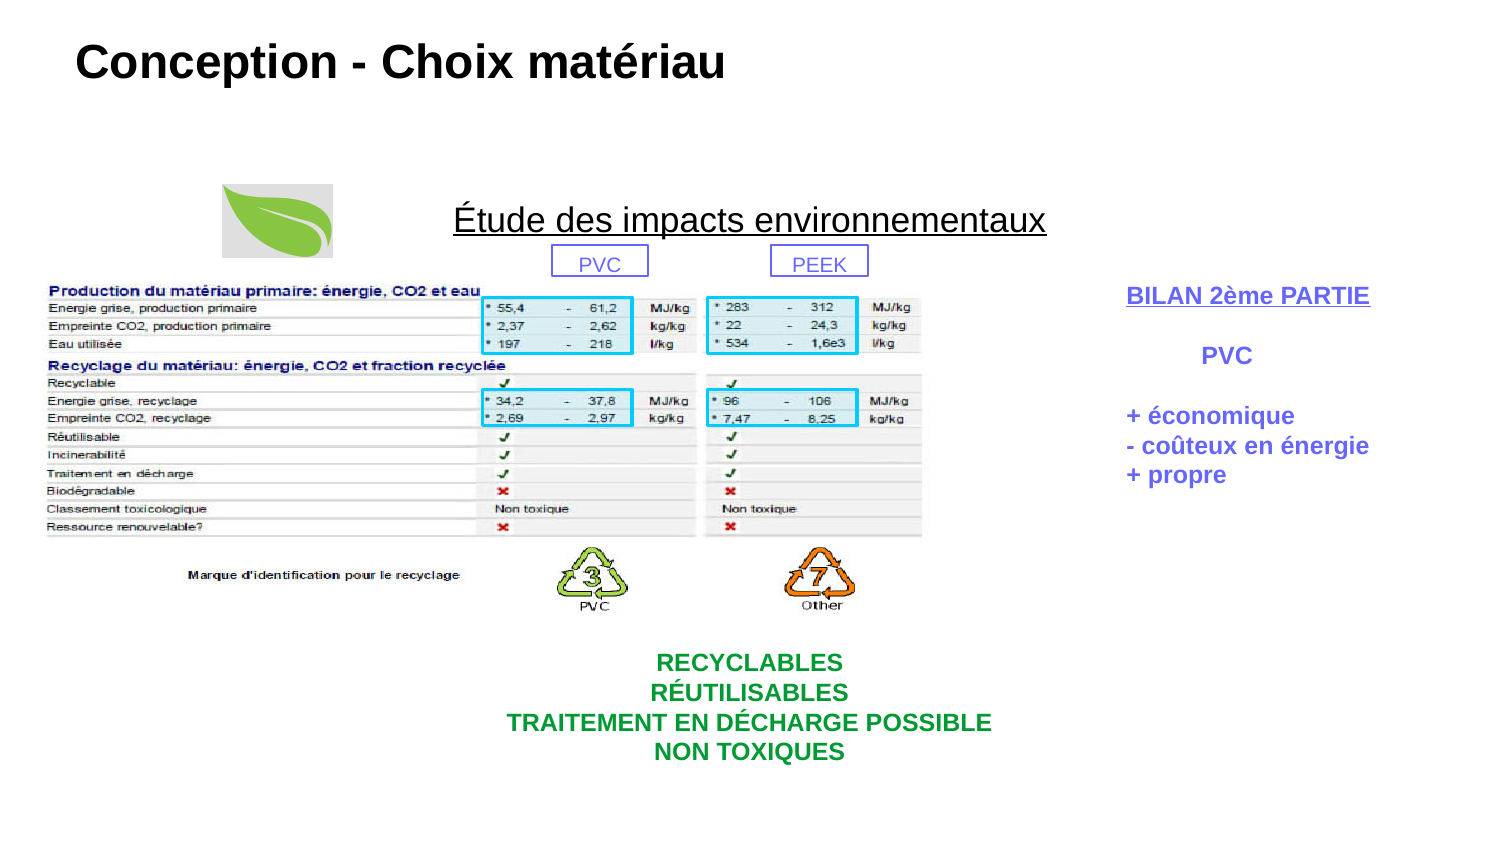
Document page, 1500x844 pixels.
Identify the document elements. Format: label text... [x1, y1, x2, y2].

text_box Étude des impacts environnementaux [0, 160, 1500, 639]
text_box [482, 389, 633, 426]
picture [42, 281, 945, 619]
text_box [707, 297, 858, 354]
text_box Conception - Choix matériau [75, 43, 1426, 88]
text_box Étude des impacts environnementaux [0, 756, 784, 764]
text_box [482, 297, 633, 354]
text_box Étude des impacts environnementaux [786, 756, 1500, 764]
picture [222, 184, 333, 258]
text_box BILAN 2ème PARTIE PVC + économique - coûteux en énergie + propre [1114, 273, 1479, 447]
text_box [707, 389, 858, 426]
text_box PVC [551, 245, 649, 277]
text_box PEEK [771, 245, 868, 277]
text_box RECYCLABLES RÉUTILISABLES TRAITEMENT EN DÉCHARGE POSSIBLE NON TOXIQUES [0, 639, 1500, 756]
